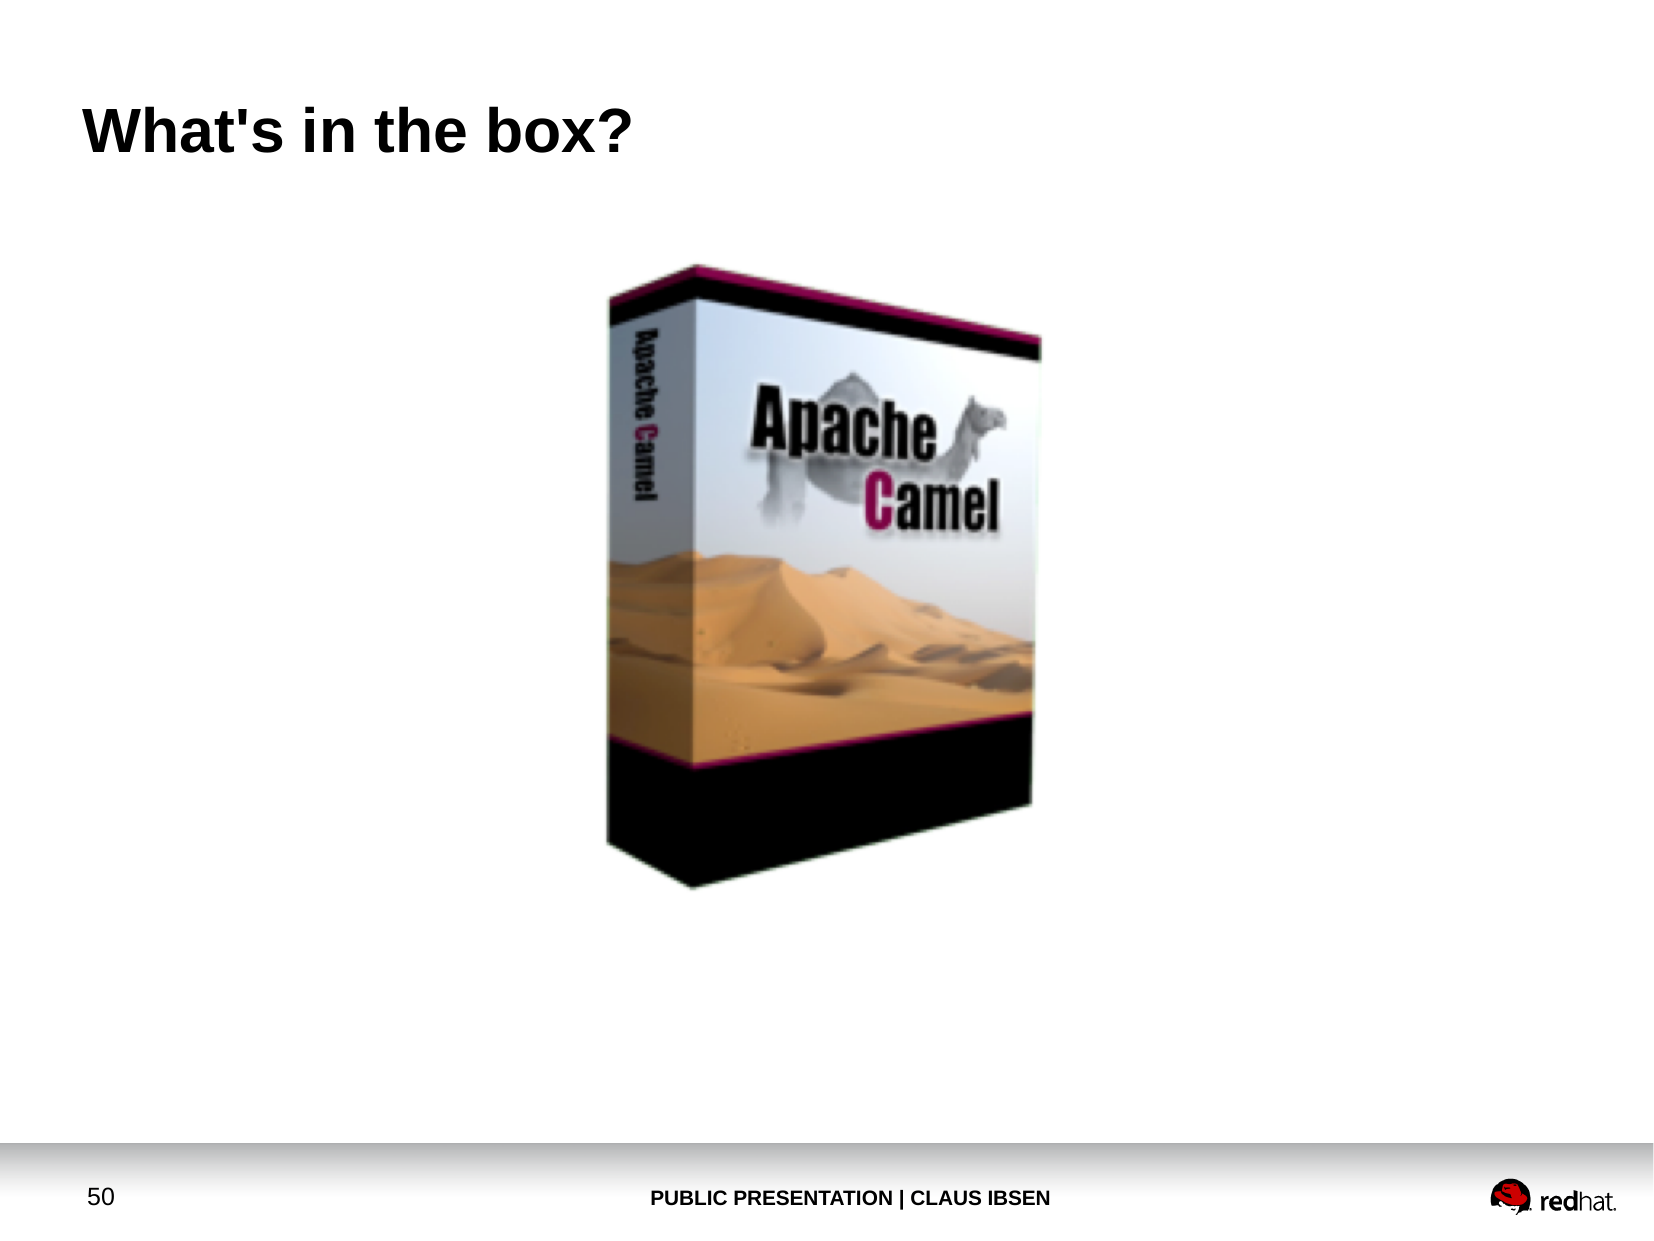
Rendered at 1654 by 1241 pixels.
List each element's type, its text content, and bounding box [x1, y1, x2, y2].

picture [562, 255, 1098, 901]
picture [0, 1143, 1654, 1241]
title What's in the box? [82, 37, 1571, 226]
